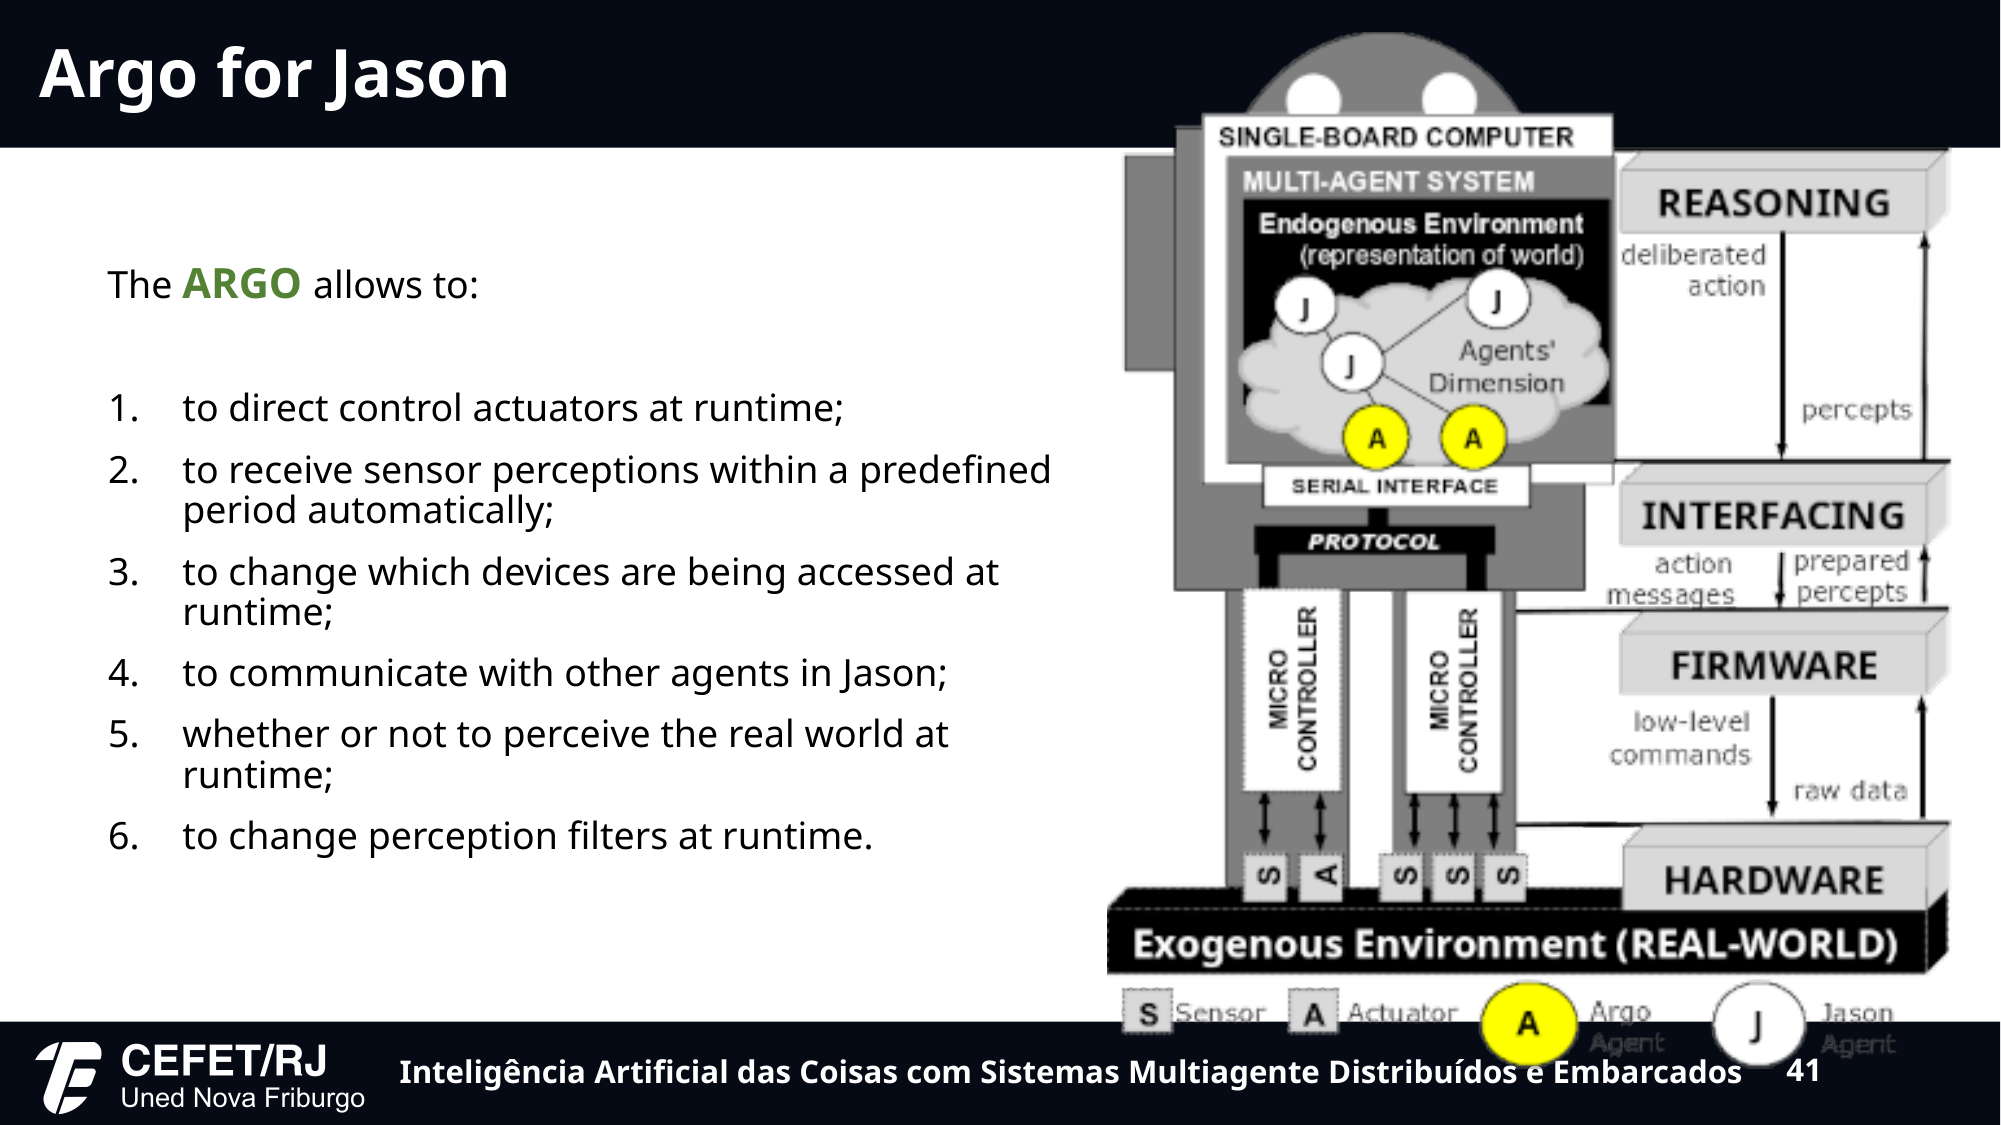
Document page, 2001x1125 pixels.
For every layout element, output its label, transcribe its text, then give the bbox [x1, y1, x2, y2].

text_box The ARGO allows to: to direct control actuators at runtime; to receive sensor perceptions within a predefined period automatically; to change which devices are being accessed at runtime; to communicate with other agents in Jason; whether or not to perceive the real world at runtime; to change perception filters at runtime. [92, 254, 1093, 1029]
picture [1107, 32, 1978, 1069]
picture [0, 1001, 398, 1125]
text_box Argo for Jason [25, 23, 1999, 119]
